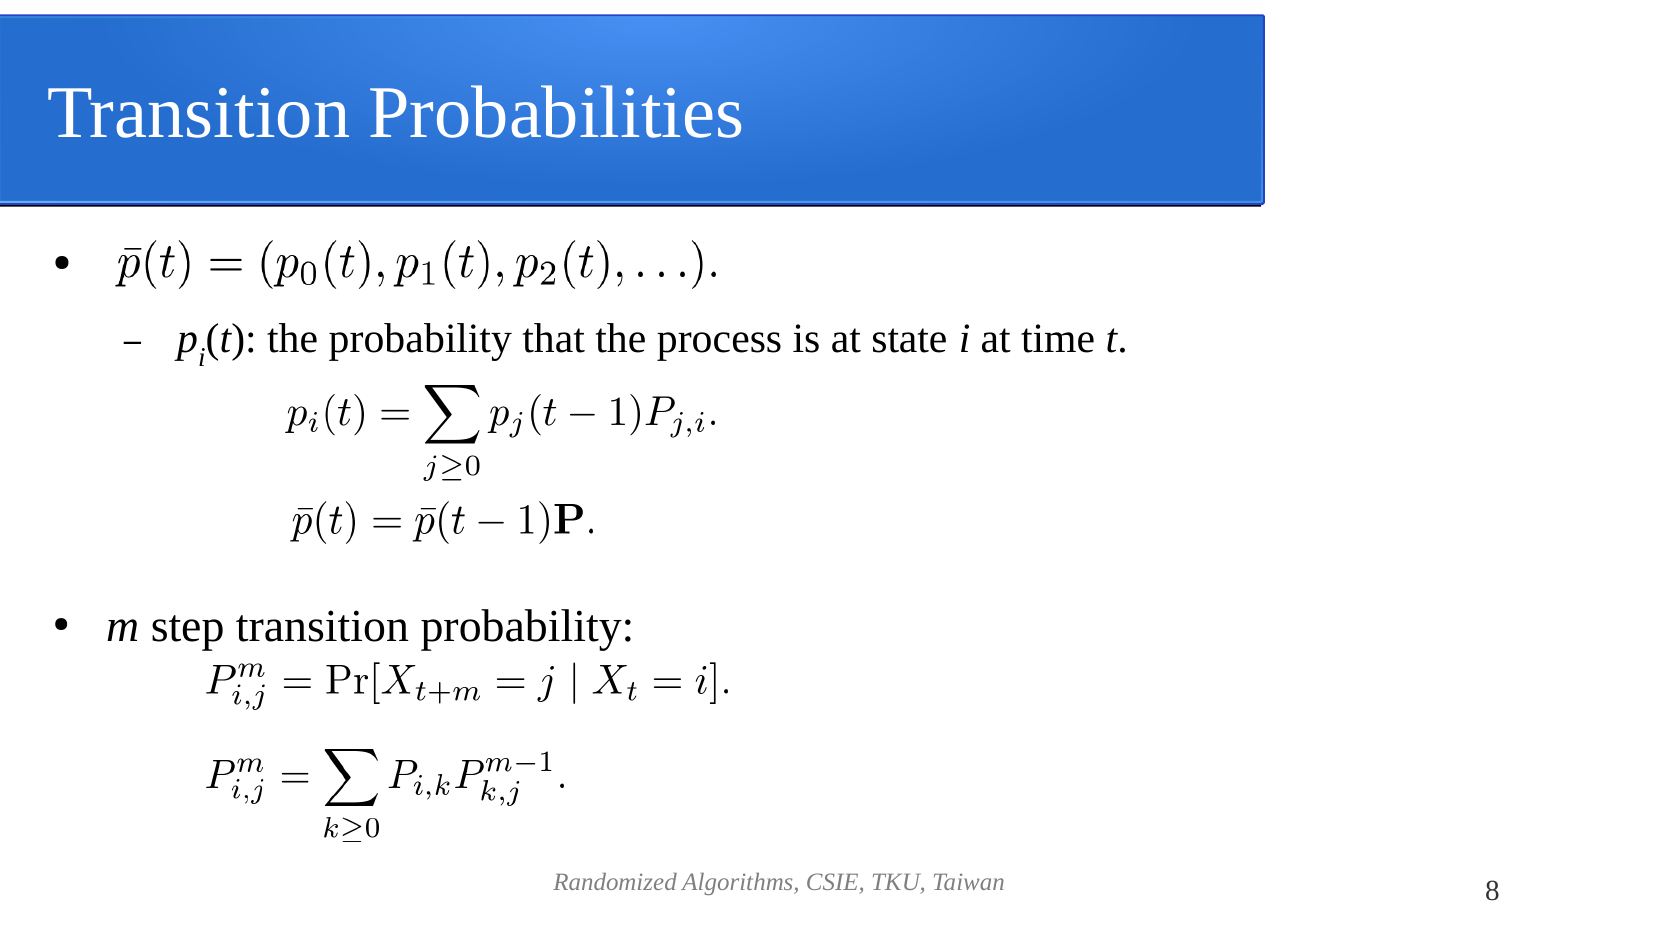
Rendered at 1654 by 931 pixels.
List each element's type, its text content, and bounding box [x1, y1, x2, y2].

list pi(t): the probability that the process is at state i at time t. m step transition probability: [35, 236, 1524, 776]
picture [206, 749, 564, 842]
title Transition Probabilities [47, 35, 1199, 189]
picture [115, 240, 716, 289]
picture [285, 385, 715, 481]
picture [206, 662, 728, 710]
picture [290, 501, 593, 544]
